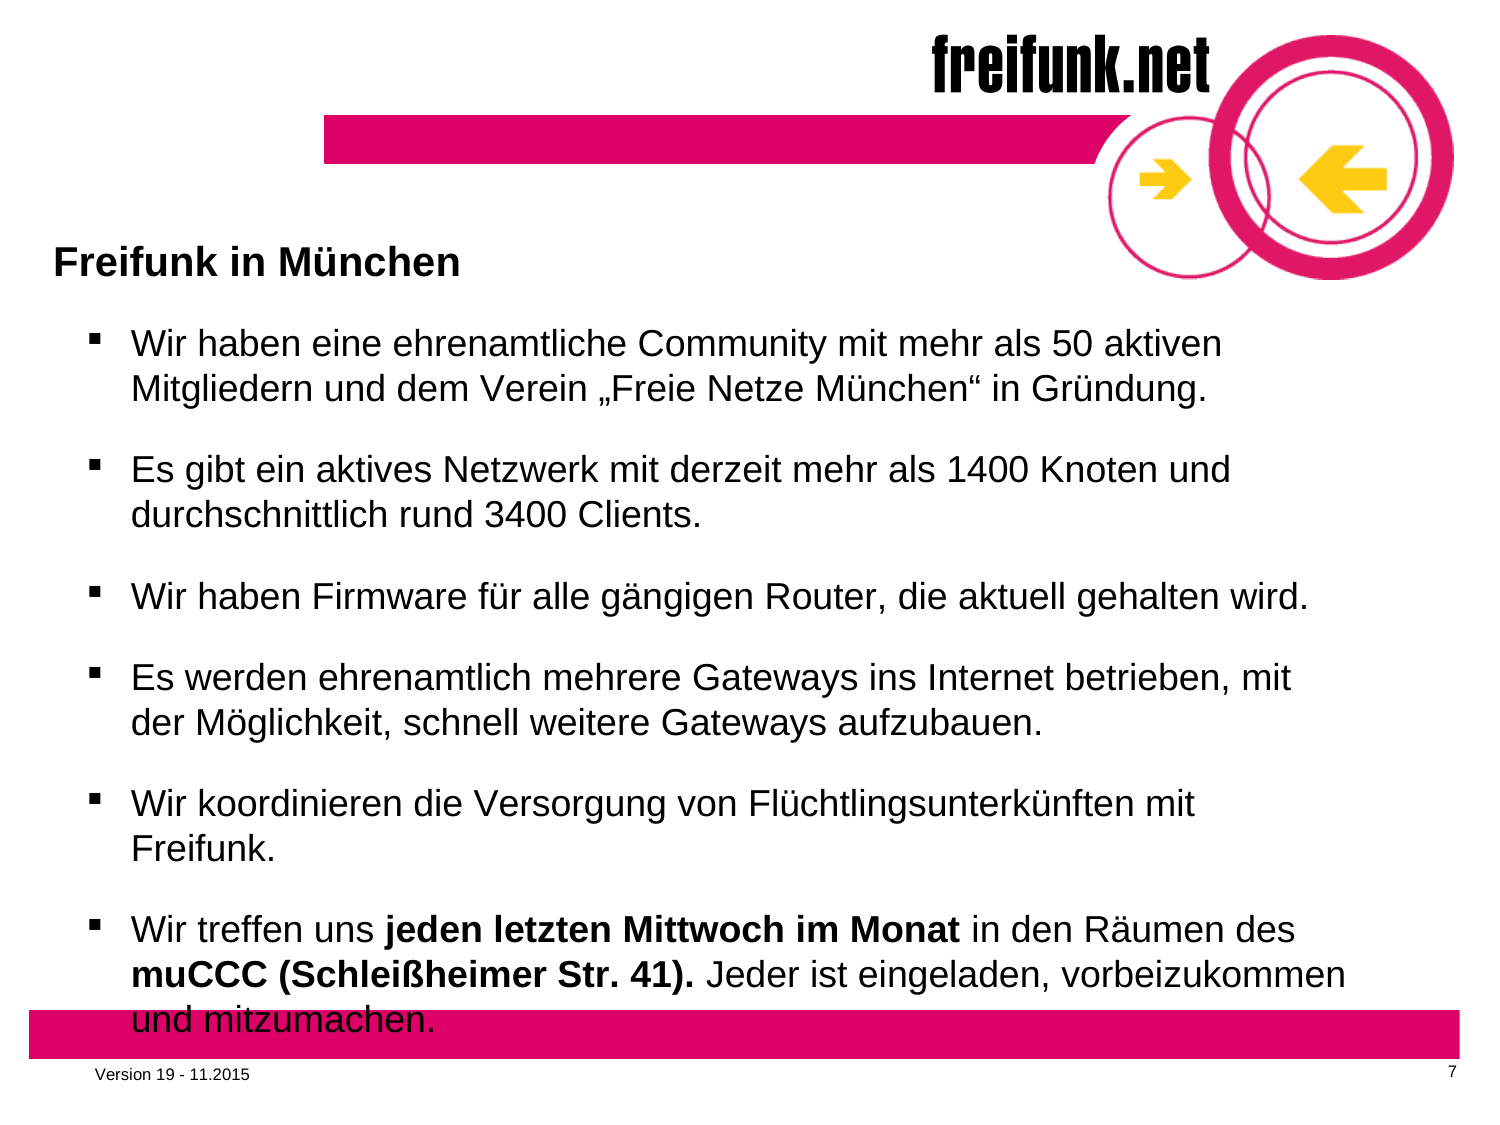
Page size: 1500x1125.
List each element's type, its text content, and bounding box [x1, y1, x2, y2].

text_box Freifunk in München [53, 235, 1046, 395]
text_box Wir haben eine ehrenamtliche Community mit mehr als 50 aktiven Mitgliedern und dem Verein „Freie Netze München“ in Gründung. Es gibt ein aktives Netzwerk mit derzeit mehr als 1400 Knoten und durchschnittlich rund 3400 Clients. Wir haben Firmware für alle gängigen Router, die aktuell gehalten wird. Es werden ehrenamtlich mehrere Gateways ins Internet betrieben, mit der Möglichkeit, schnell weitere Gateways aufzubauen. Wir koordinieren die Versorgung von Flüchtlingsunterkünften mit Freifunk. Wir treffen uns jeden letzten Mittwoch im Monat in den Räumen des muCCC (Schleißheimer Str. 41). Jeder ist eingeladen, vorbeizukommen und mitzumachen. [56, 319, 1366, 1004]
picture [932, 34, 1454, 280]
